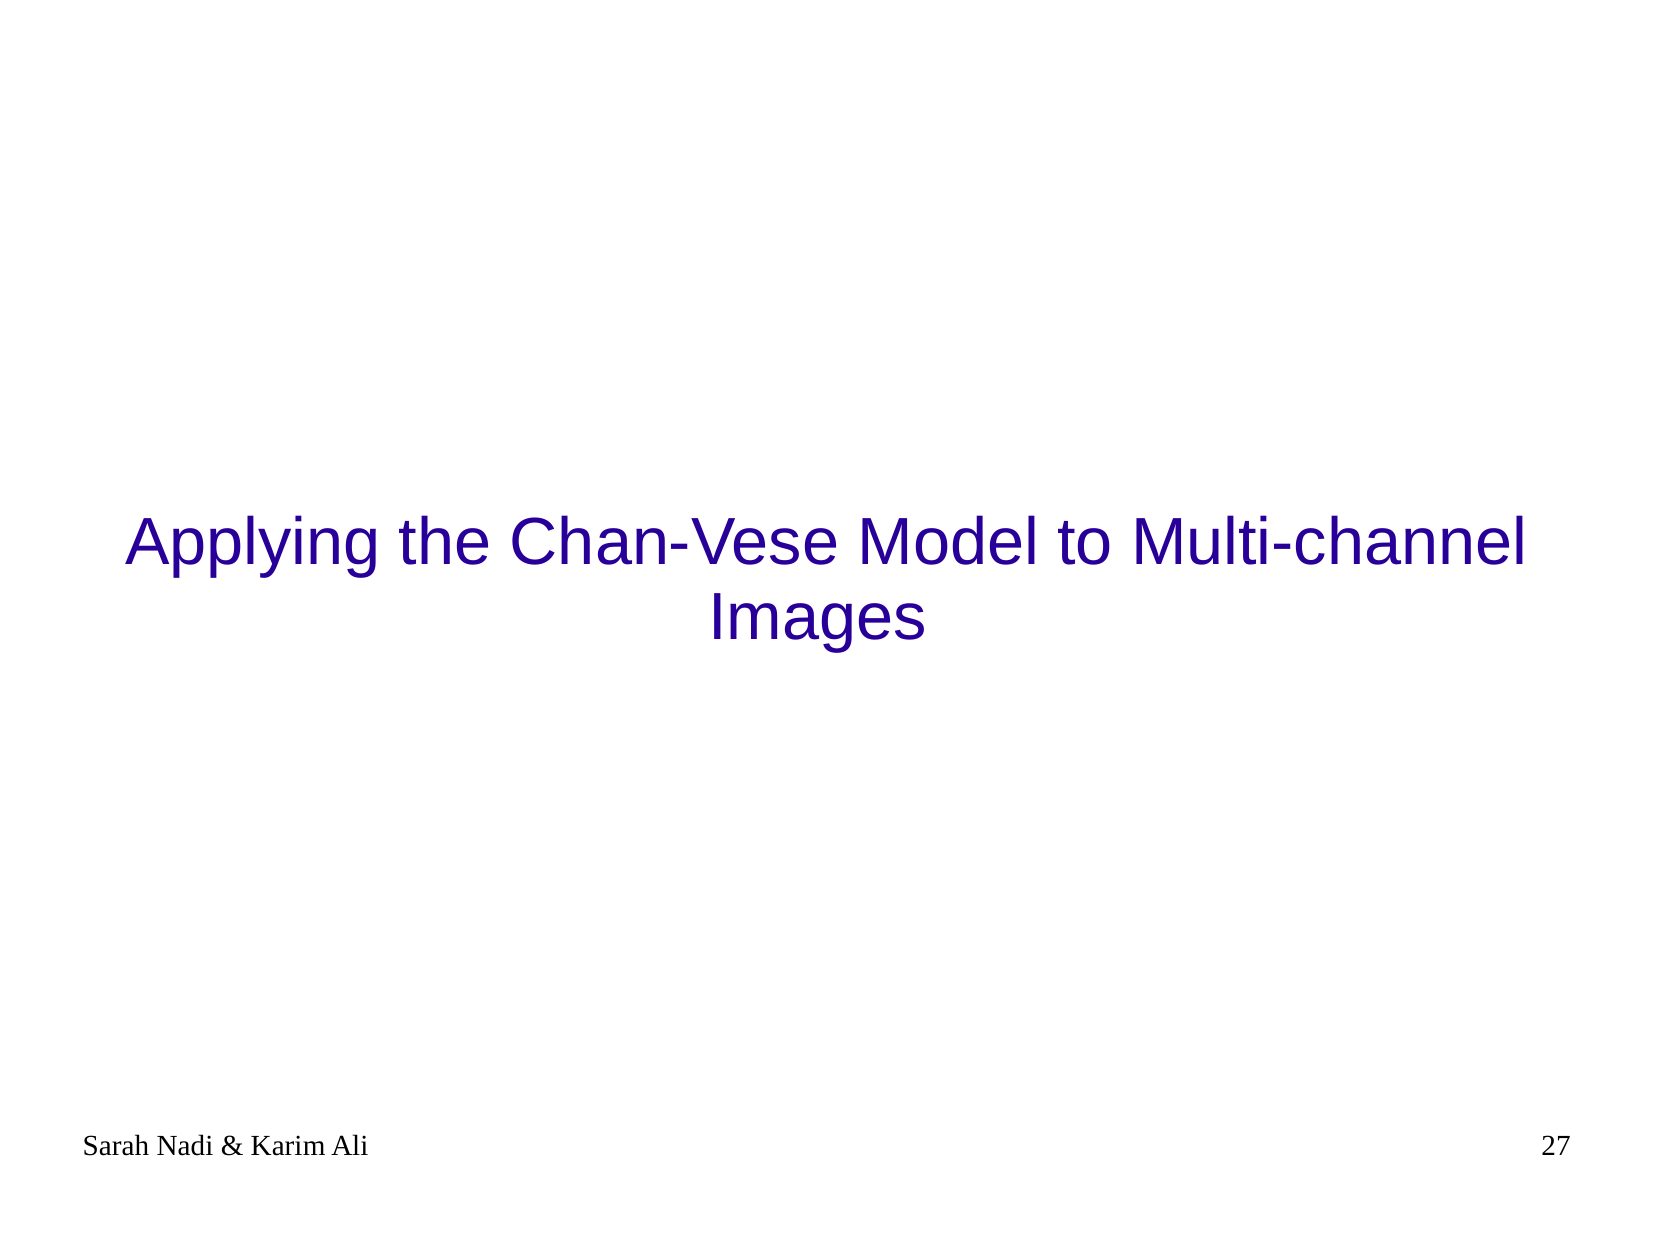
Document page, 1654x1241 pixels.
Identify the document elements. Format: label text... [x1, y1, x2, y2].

subtitle Applying the Chan-Vese Model to Multi-channel Images [82, 56, 1571, 1102]
